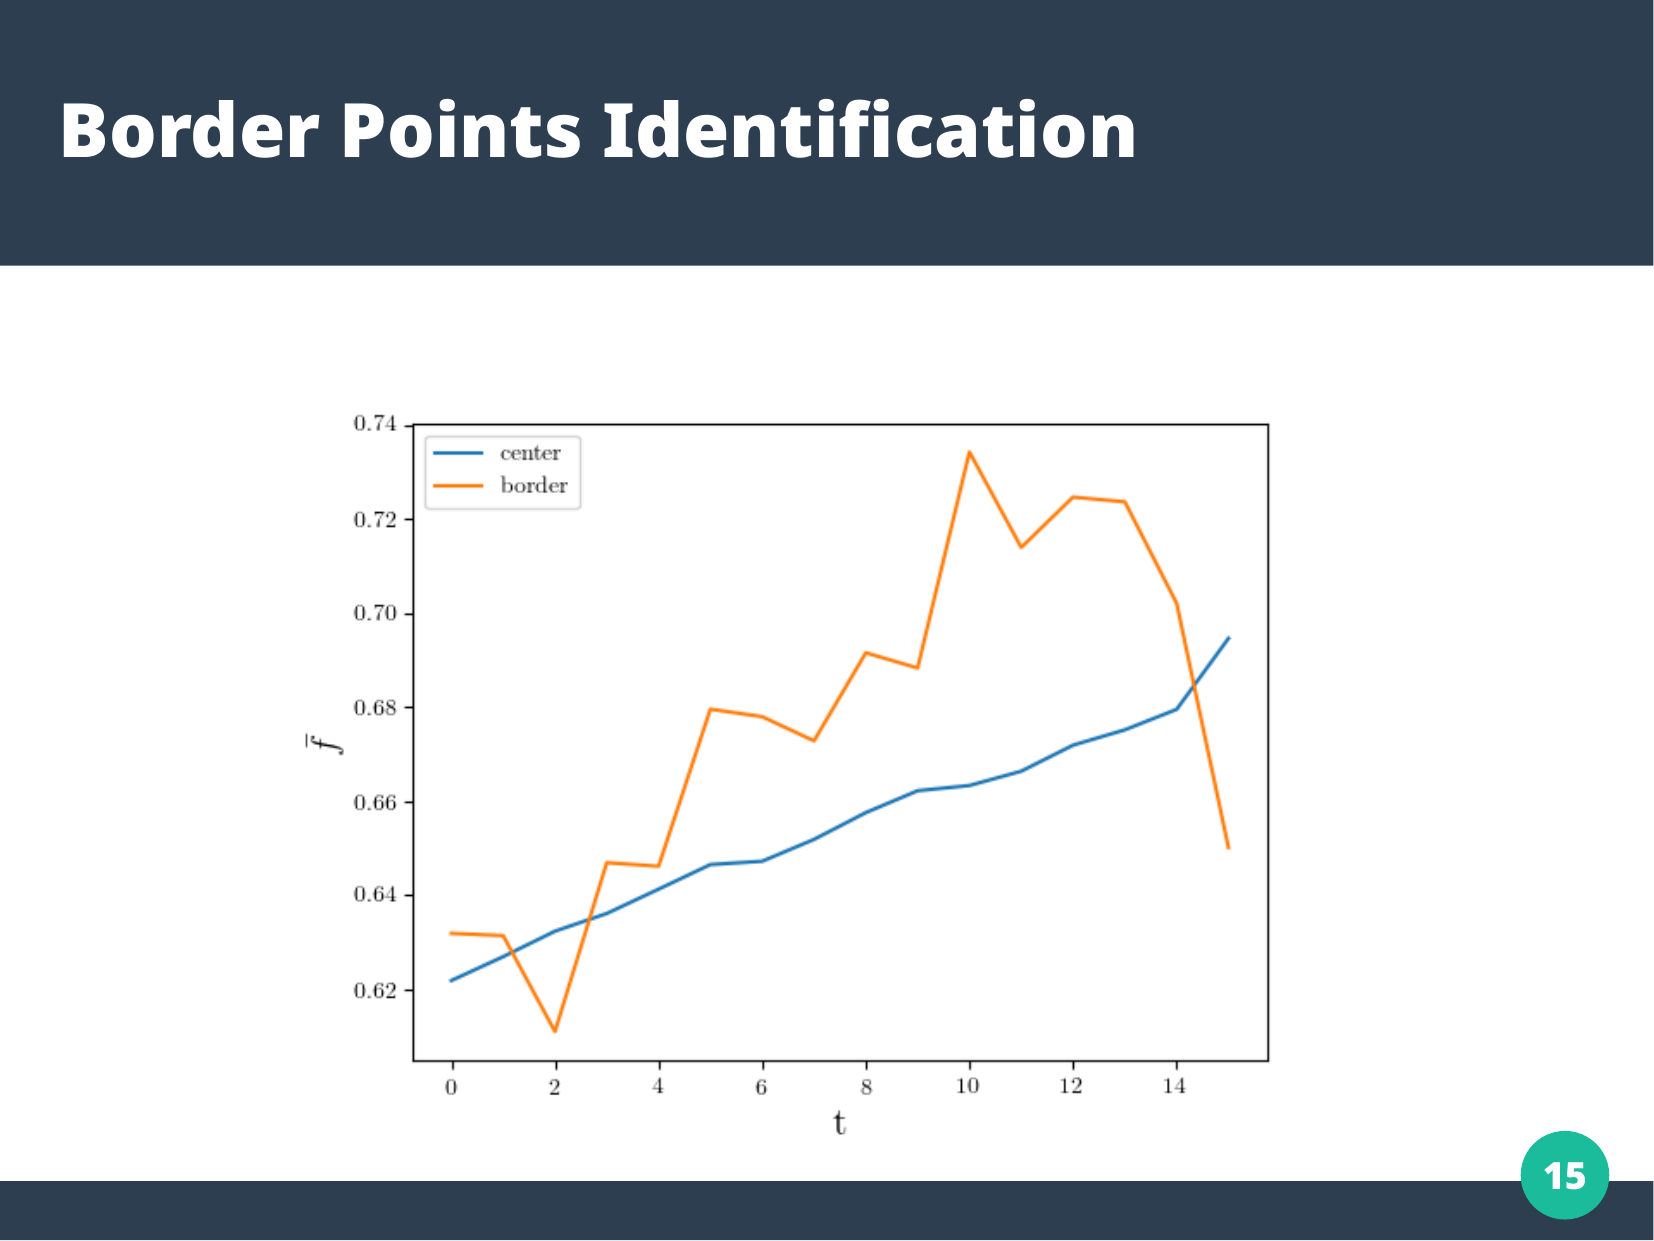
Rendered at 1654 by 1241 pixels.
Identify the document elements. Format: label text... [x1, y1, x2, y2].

picture [275, 324, 1378, 1152]
title Border Points Identification [59, 49, 1595, 207]
